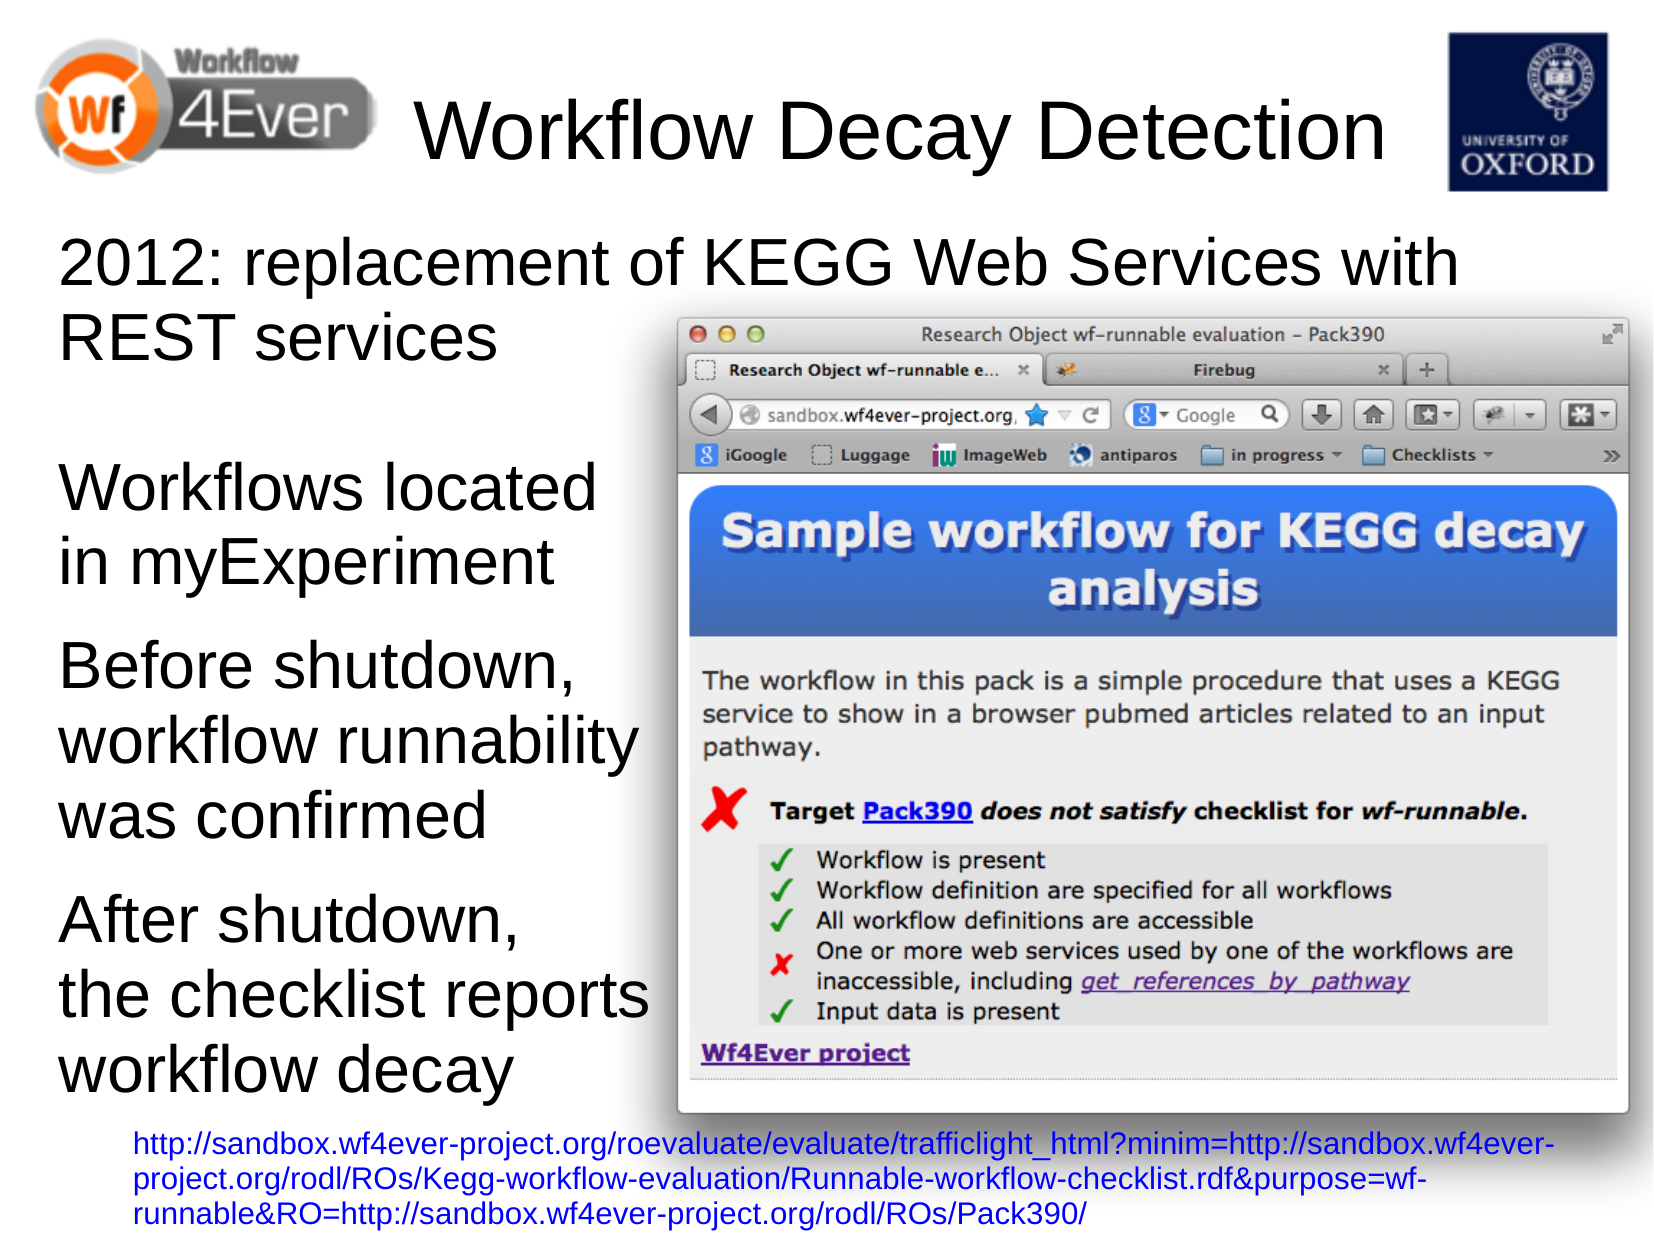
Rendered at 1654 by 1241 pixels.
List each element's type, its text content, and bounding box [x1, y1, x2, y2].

list 2012: replacement of KEGG Web Services with REST services Workflows located in myExperiment Before shutdown, workflow runnability was confirmed After shutdown, the checklist reports workflow decay [59, 225, 1548, 1105]
picture [1446, 29, 1612, 194]
text_box http://sandbox.wf4ever-project.org/roevaluate/evaluate/trafficlight_html?minim=http://sandbox.wf4ever-project.org/rodl/ROs/Kegg-workflow-evaluation/Runnable-workflow-checklist.rdf&purpose=wf-runnable&RO=http://sandbox.wf4ever-project.org/rodl/ROs/Pack390/ [118, 1119, 1654, 1241]
title Workflow Decay Detection [354, 31, 1447, 225]
picture [596, 268, 1654, 1119]
picture [29, 33, 354, 181]
